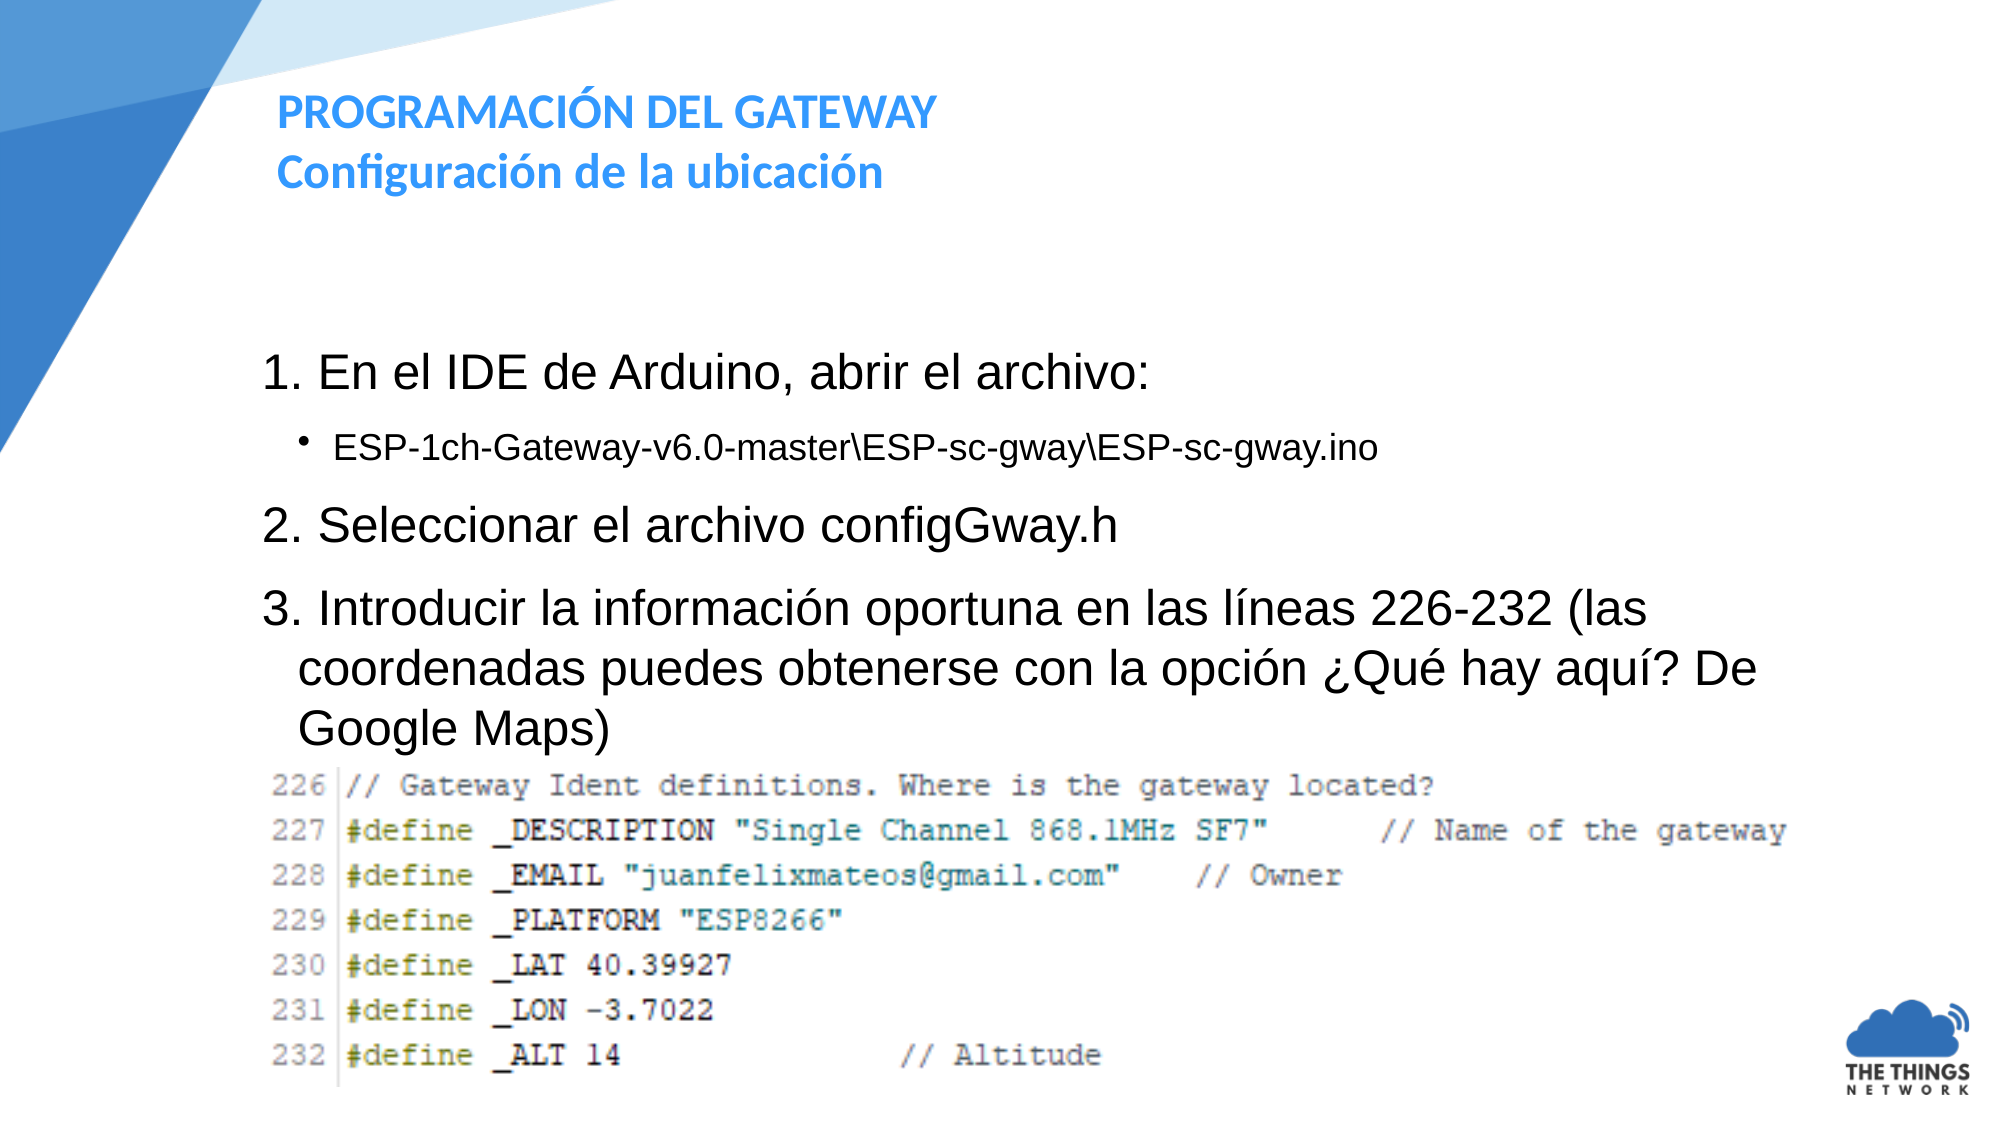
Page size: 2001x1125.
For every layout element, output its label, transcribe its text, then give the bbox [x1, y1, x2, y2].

text_box PROGRAMACIÓN DEL GATEWAY Configuración de la ubicación [99, 44, 1900, 233]
text_box En el IDE de Arduino, abrir el archivo: ESP-1ch-Gateway-v6.0-master\ESP-sc-gway\ESP-sc-gway.ino Seleccionar el archivo configGway.h Introducir la información oportuna en las líneas 226-232 (las coordenadas puedes obtenerse con la opción ¿Qué hay aquí? De Google Maps) [261, 339, 1819, 1014]
picture [0, 0, 1970, 1095]
